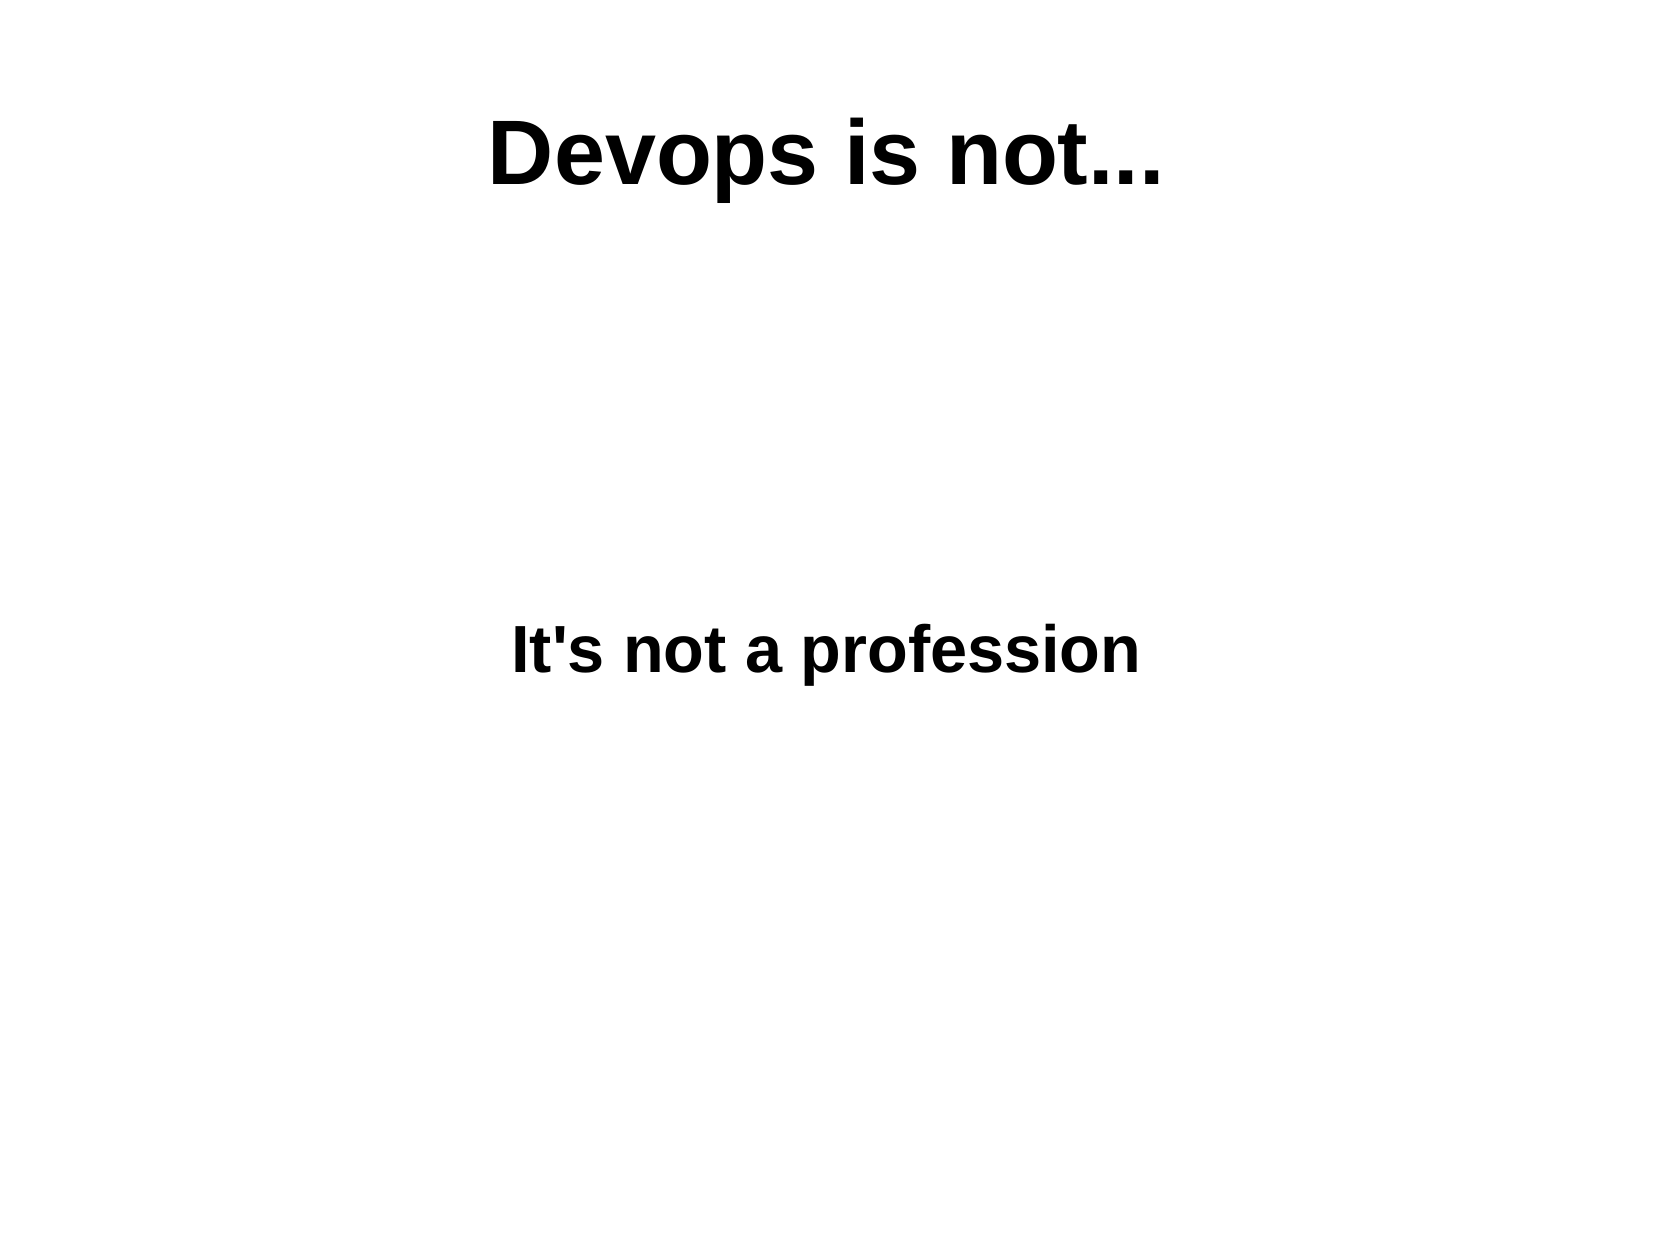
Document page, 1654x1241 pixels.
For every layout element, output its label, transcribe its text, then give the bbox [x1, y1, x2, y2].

title Devops is not... [82, 49, 1571, 257]
subtitle It's not a profession [82, 290, 1571, 1010]
